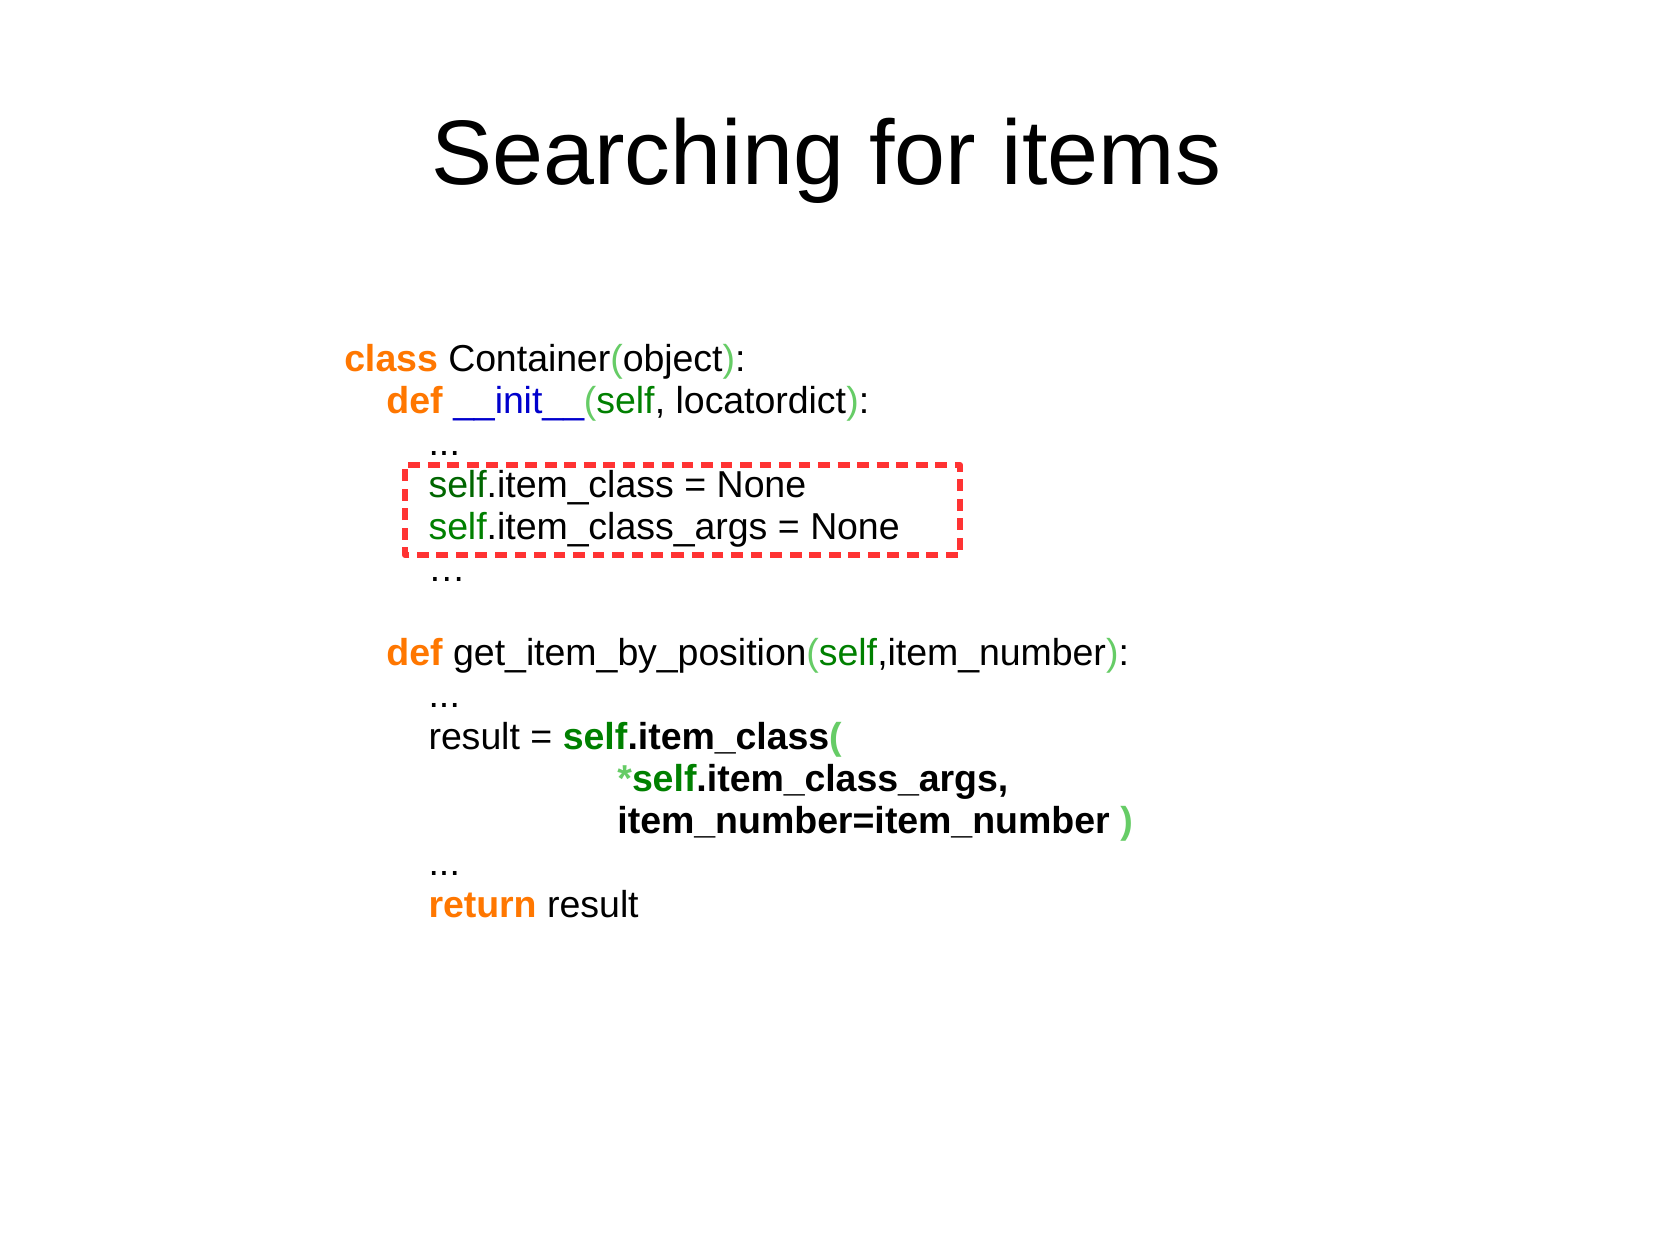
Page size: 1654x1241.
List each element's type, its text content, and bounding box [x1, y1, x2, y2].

title Searching for items [82, 49, 1571, 257]
text_box class Container(object): def __init__(self, locatordict): ... self.item_class = None self.item_class_args = None … def get_item_by_position(self,item_number): ... result = self.item_class( *self.item_class_args, item_number=item_number ) ... return result [329, 330, 1186, 975]
